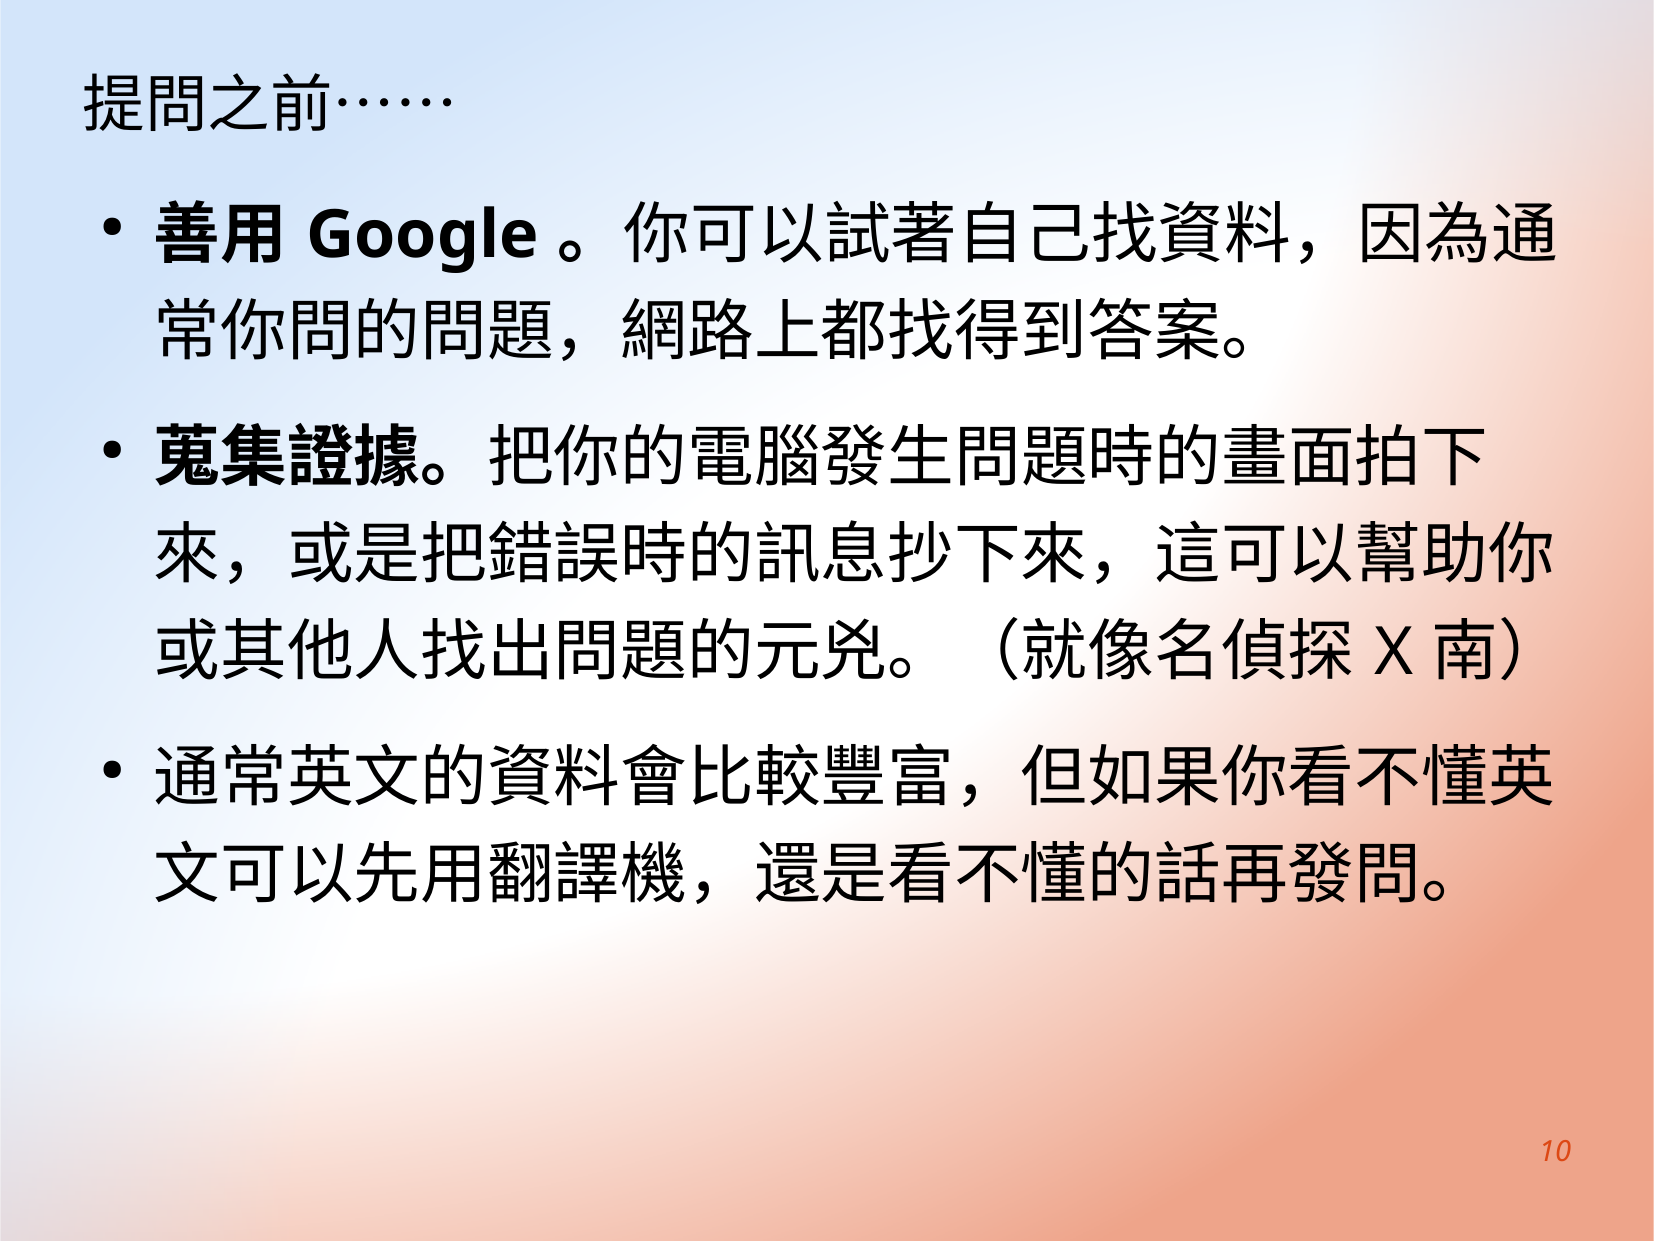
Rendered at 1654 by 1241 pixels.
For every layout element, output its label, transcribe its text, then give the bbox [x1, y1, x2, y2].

title 提問之前…… [82, 49, 1571, 151]
list 善用Google。你可以試著自己找資料，因為通常你問的問題，網路上都找得到答案。 蒐集證據。把你的電腦發生問題時的畫面拍下來，或是把錯誤時的訊息抄下來，這可以幫助你或其他人找出問題的元兇。（就像名偵探X南） 通常英文的資料會比較豐富，但如果你看不懂英文可以先用翻譯機，還是看不懂的話再發問。 [82, 180, 1571, 1201]
picture [0, 0, 1654, 1241]
